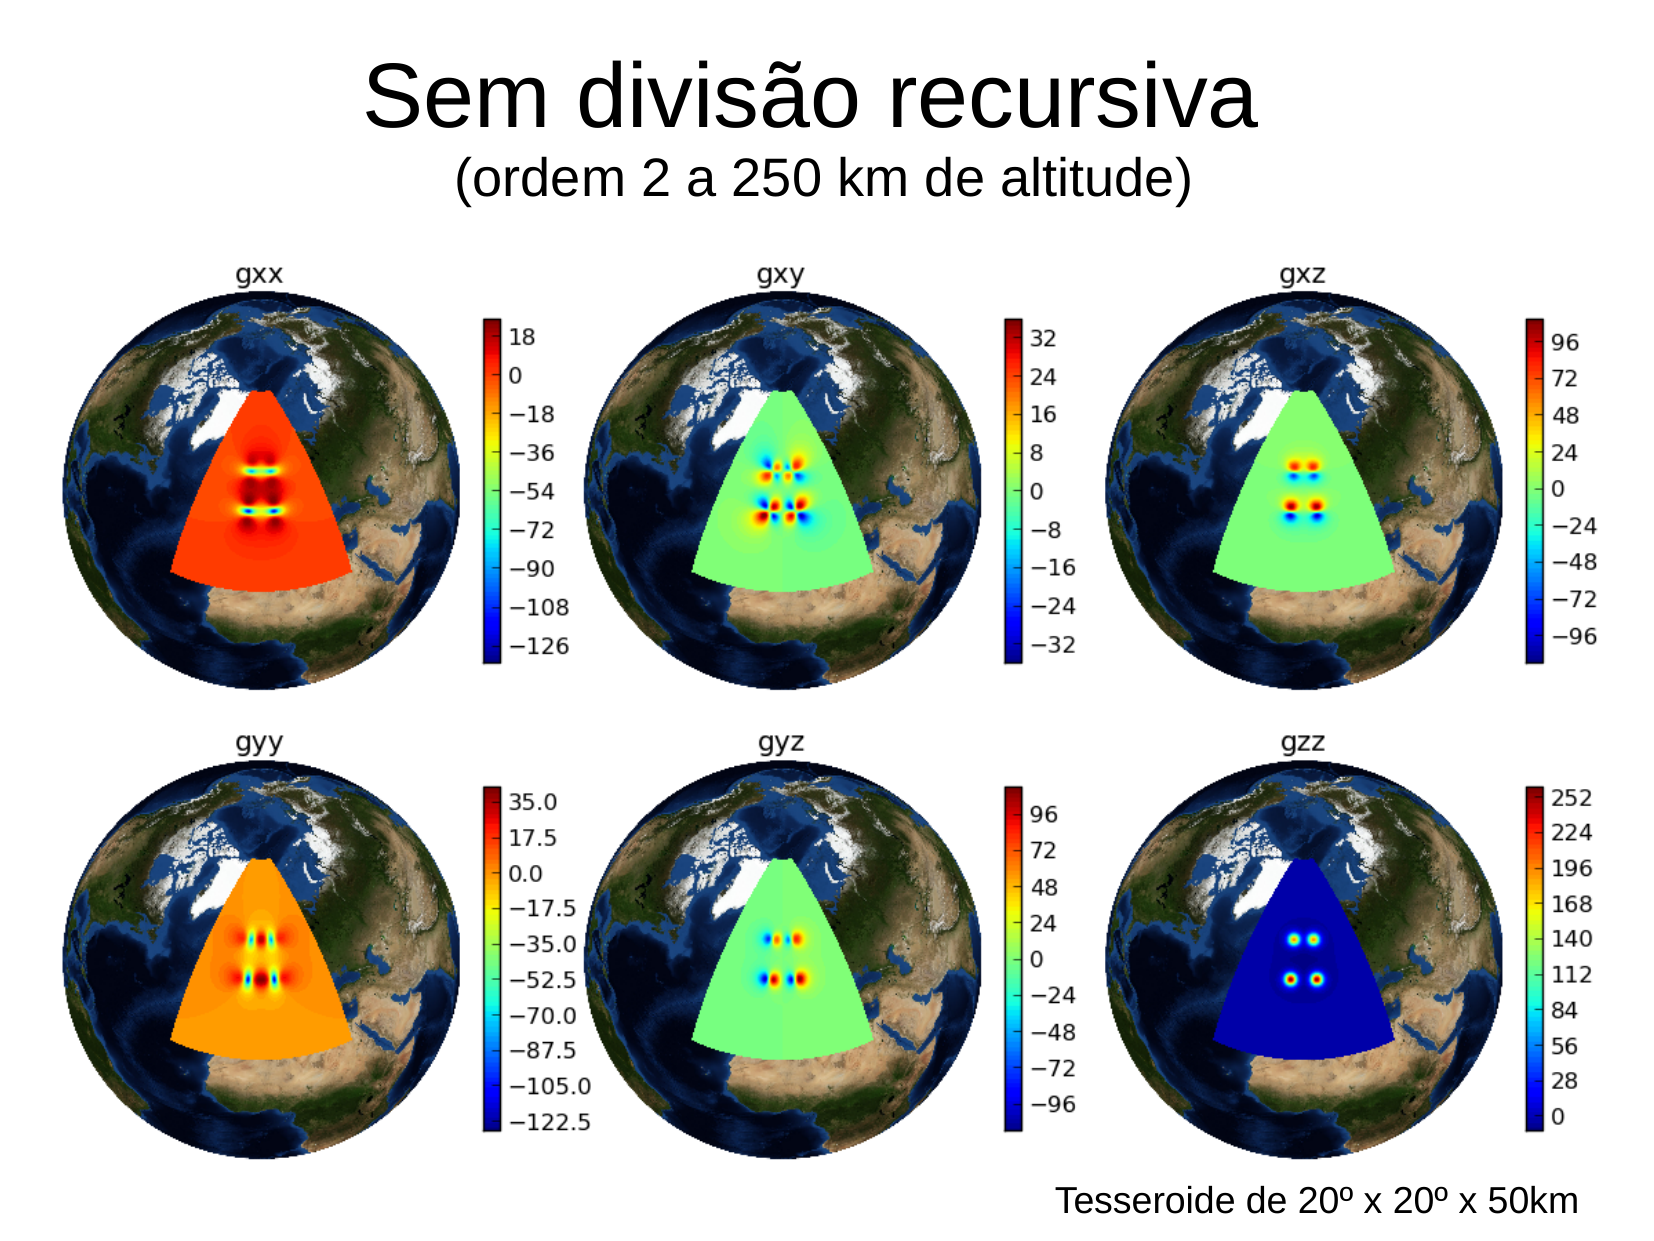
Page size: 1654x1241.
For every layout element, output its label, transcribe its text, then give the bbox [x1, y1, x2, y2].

text_box Tesseroide de 20º x 20º x 50km [1040, 1171, 1604, 1229]
picture [0, 243, 1635, 1209]
title Sem divisão recursiva (ordem 2 a 250 km de altitude) [80, 22, 1569, 230]
